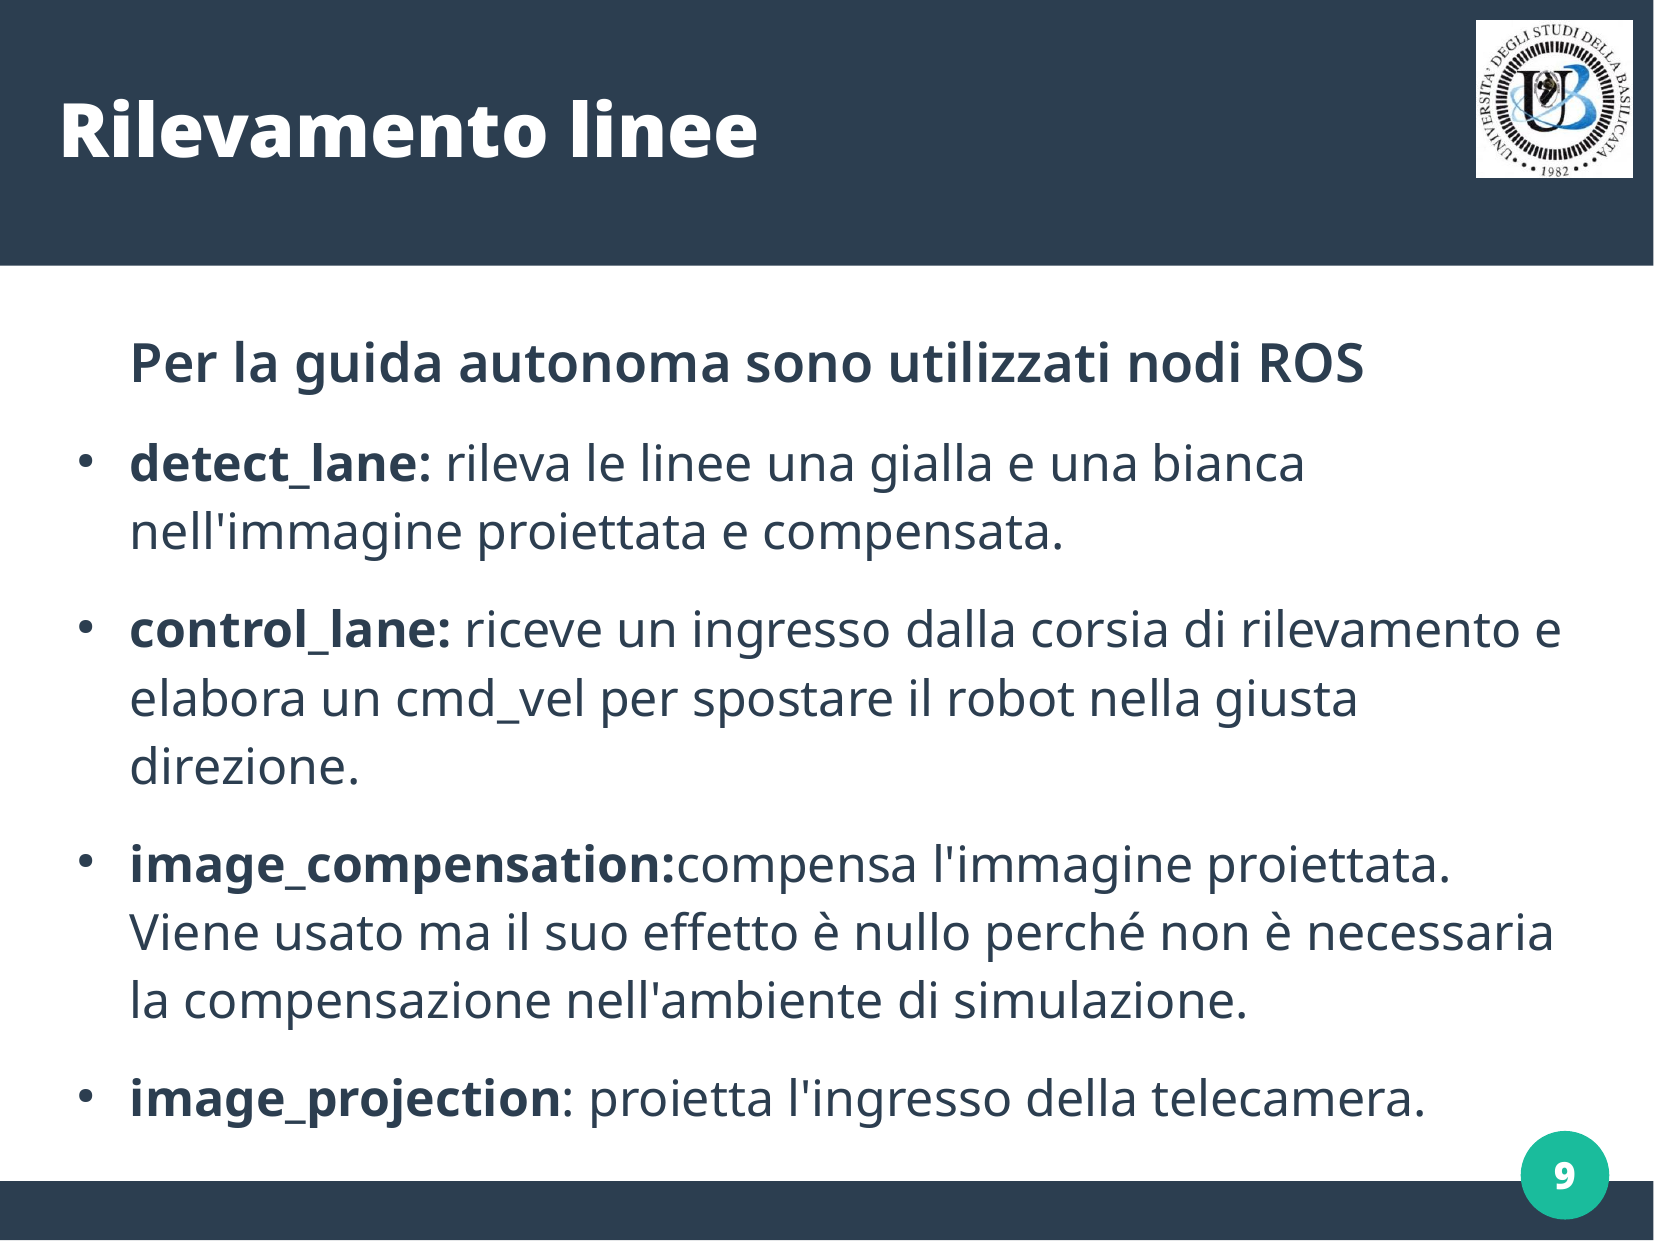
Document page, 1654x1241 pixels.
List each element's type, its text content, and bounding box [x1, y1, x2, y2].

title Rilevamento linee [59, 49, 1595, 207]
list Per la guida autonoma sono utilizzati nodi ROS detect_lane: rileva le linee una gialla e una bianca nell'immagine proiettata e compensata. control_lane: riceve un ingresso dalla corsia di rilevamento e elabora un cmd_vel per spostare il robot nella giusta direzione. image_compensation:compensa l'immagine proiettata. Viene usato ma il suo effetto è nullo perché non è necessaria la compensazione nell'ambiente di simulazione. image_projection: proietta l'ingresso della telecamera. [59, 324, 1595, 1152]
picture [1476, 20, 1633, 178]
